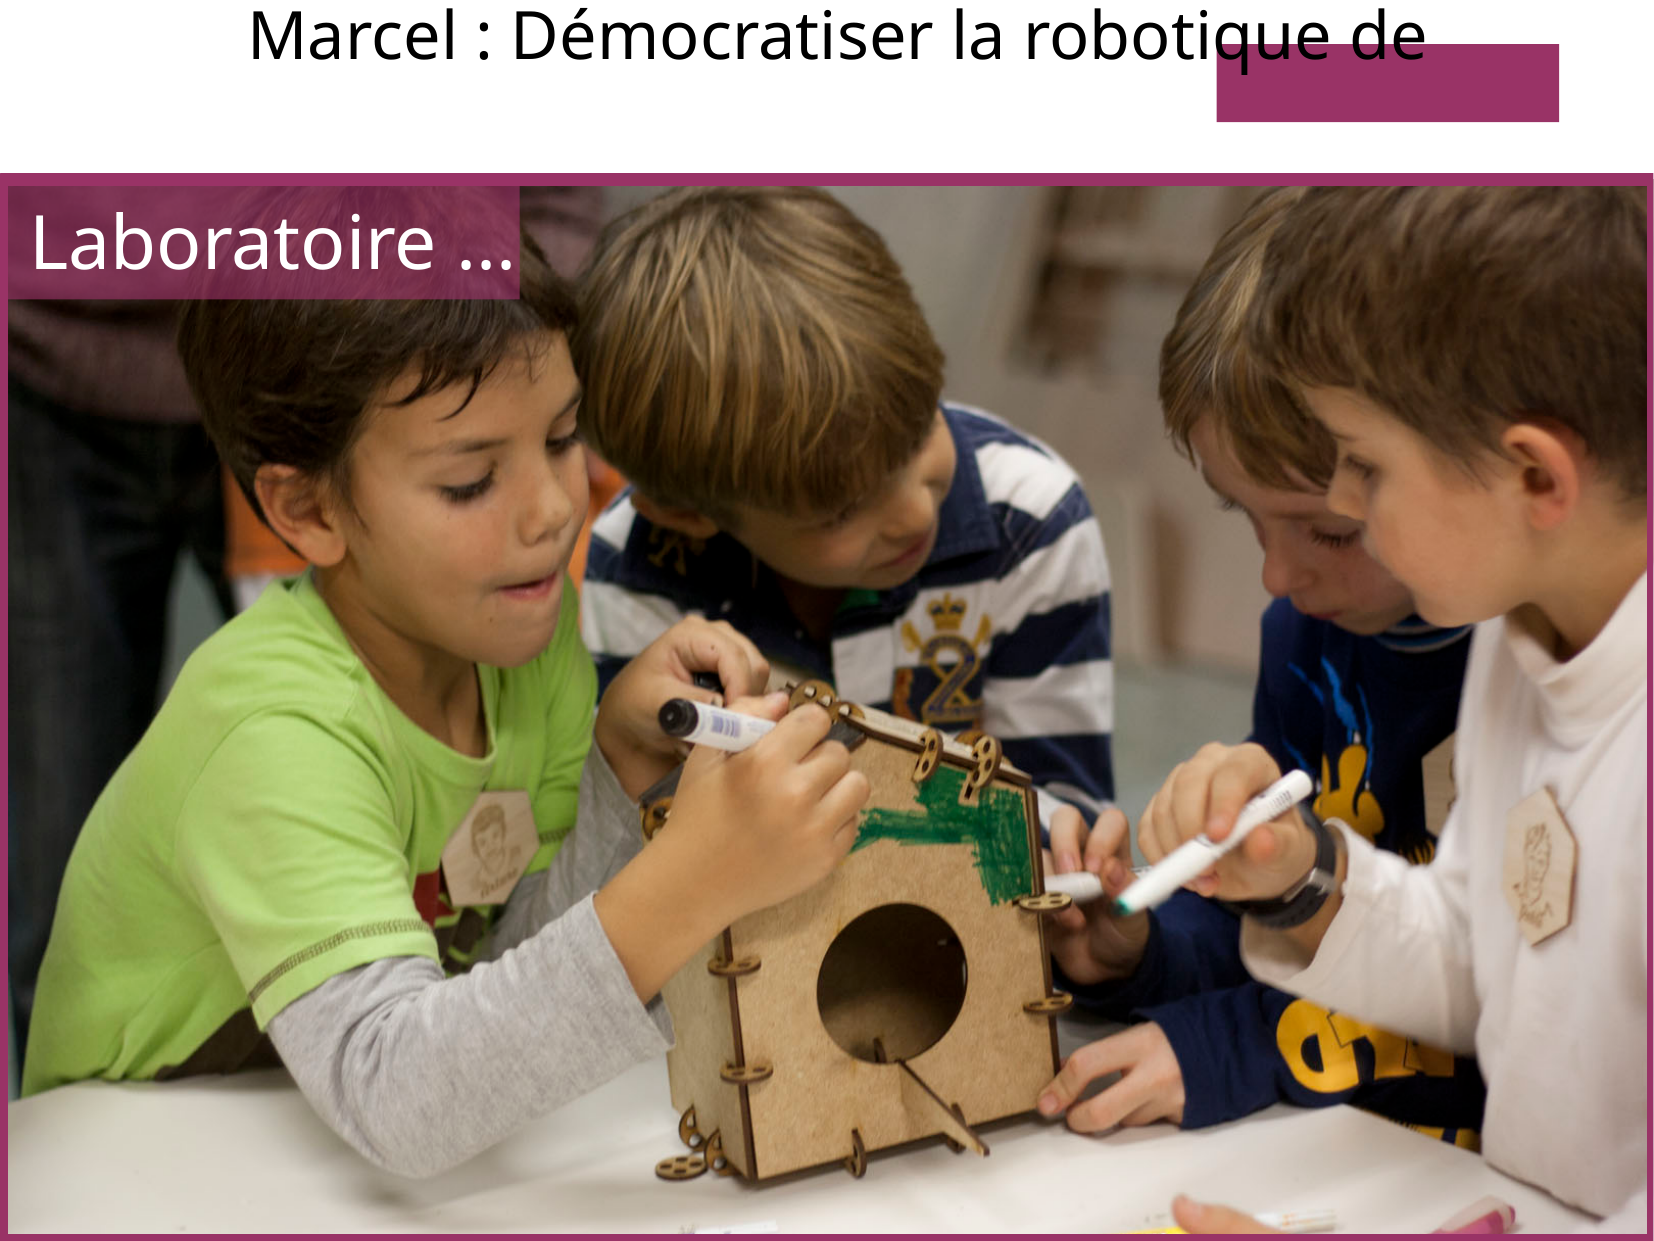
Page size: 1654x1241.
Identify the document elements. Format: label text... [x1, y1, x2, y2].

text_box [0, 182, 520, 300]
text_box Laboratoire ... [14, 181, 486, 294]
picture [8, 186, 1647, 1234]
title Marcel : Démocratiser la robotique de laboratoire [94, 35, 1583, 123]
